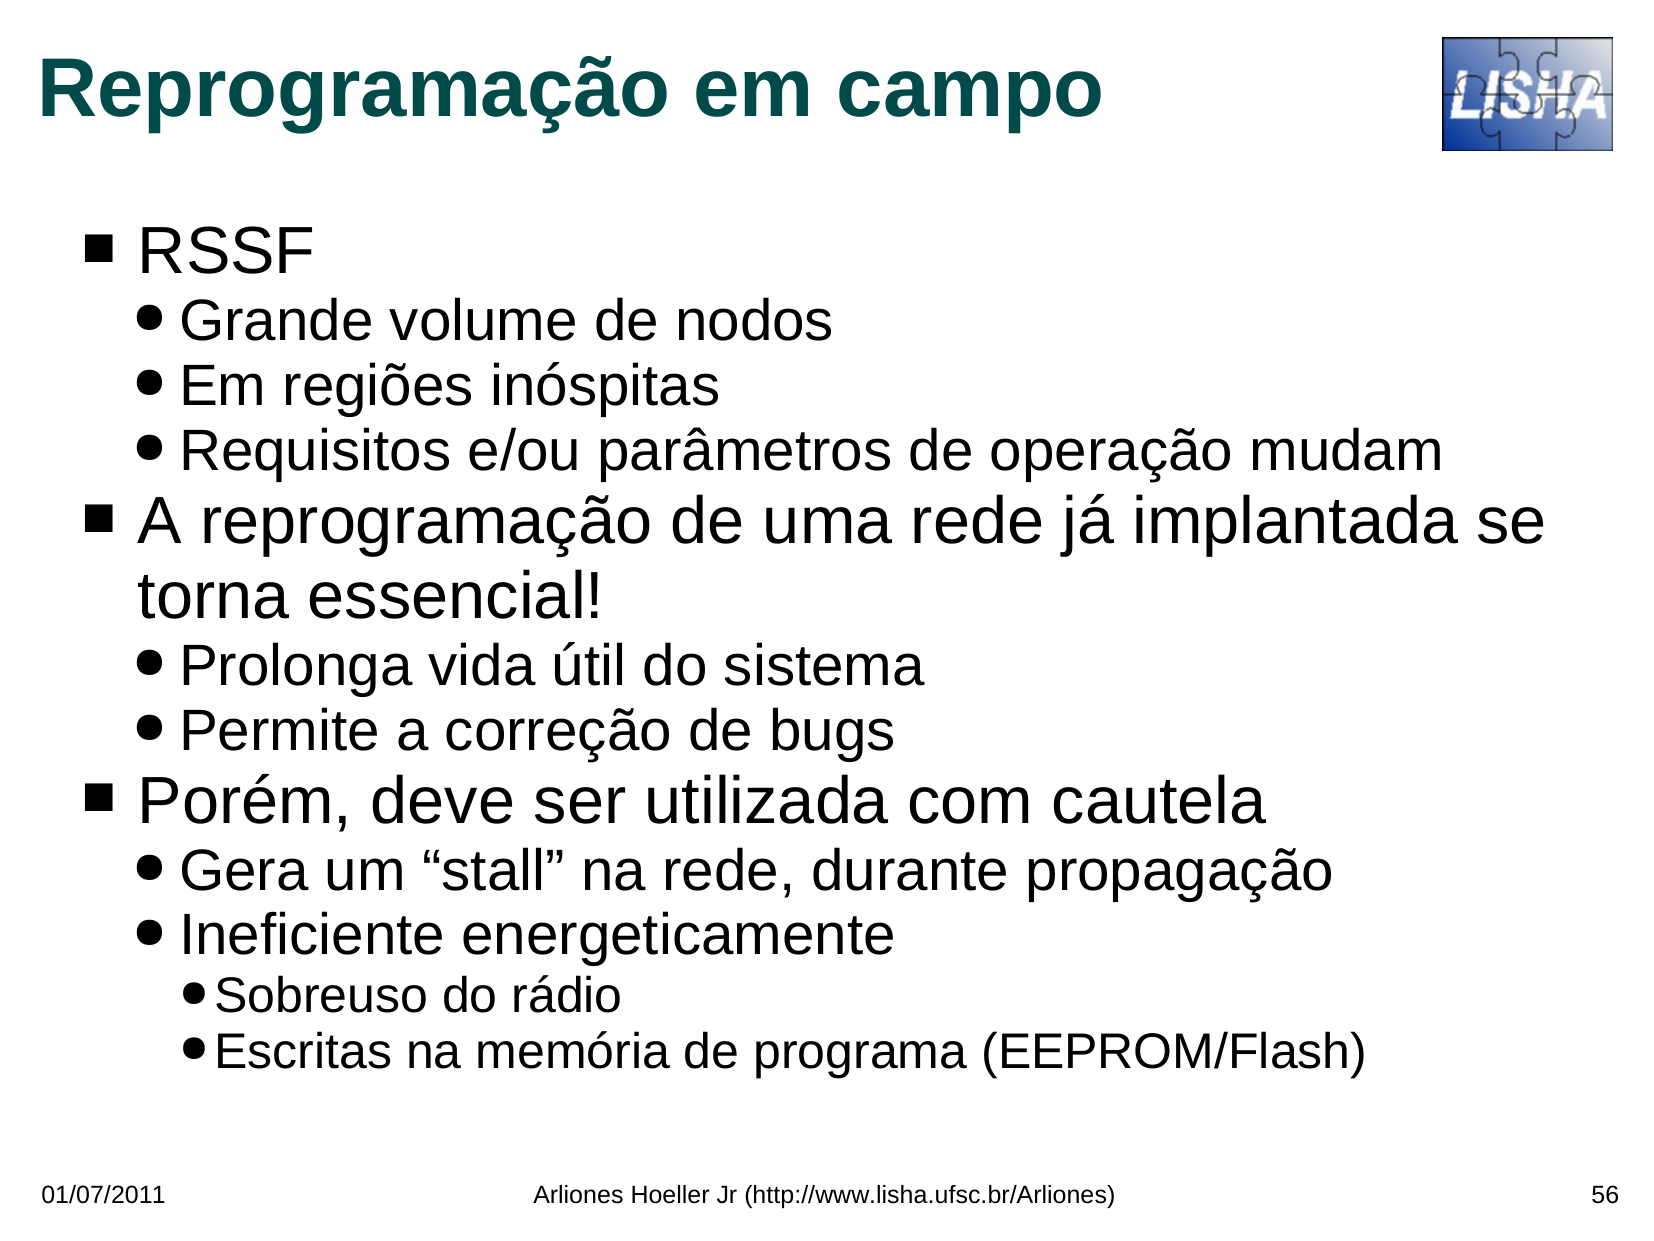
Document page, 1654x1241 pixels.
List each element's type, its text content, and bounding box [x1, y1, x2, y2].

list RSSF Grande volume de nodos Em regiões inóspitas Requisitos e/ou parâmetros de operação mudam A reprogramação de uma rede já implantada se torna essencial! Prolonga vida útil do sistema Permite a correção de bugs Porém, deve ser utilizada com cautela Gera um “stall” na rede, durante propagação Ineficiente energeticamente Sobreuso do rádio Escritas na memória de programa (EEPROM/Flash) [37, 213, 1613, 1151]
picture [1442, 37, 1613, 151]
title Reprogramação em campo [37, 37, 1426, 151]
